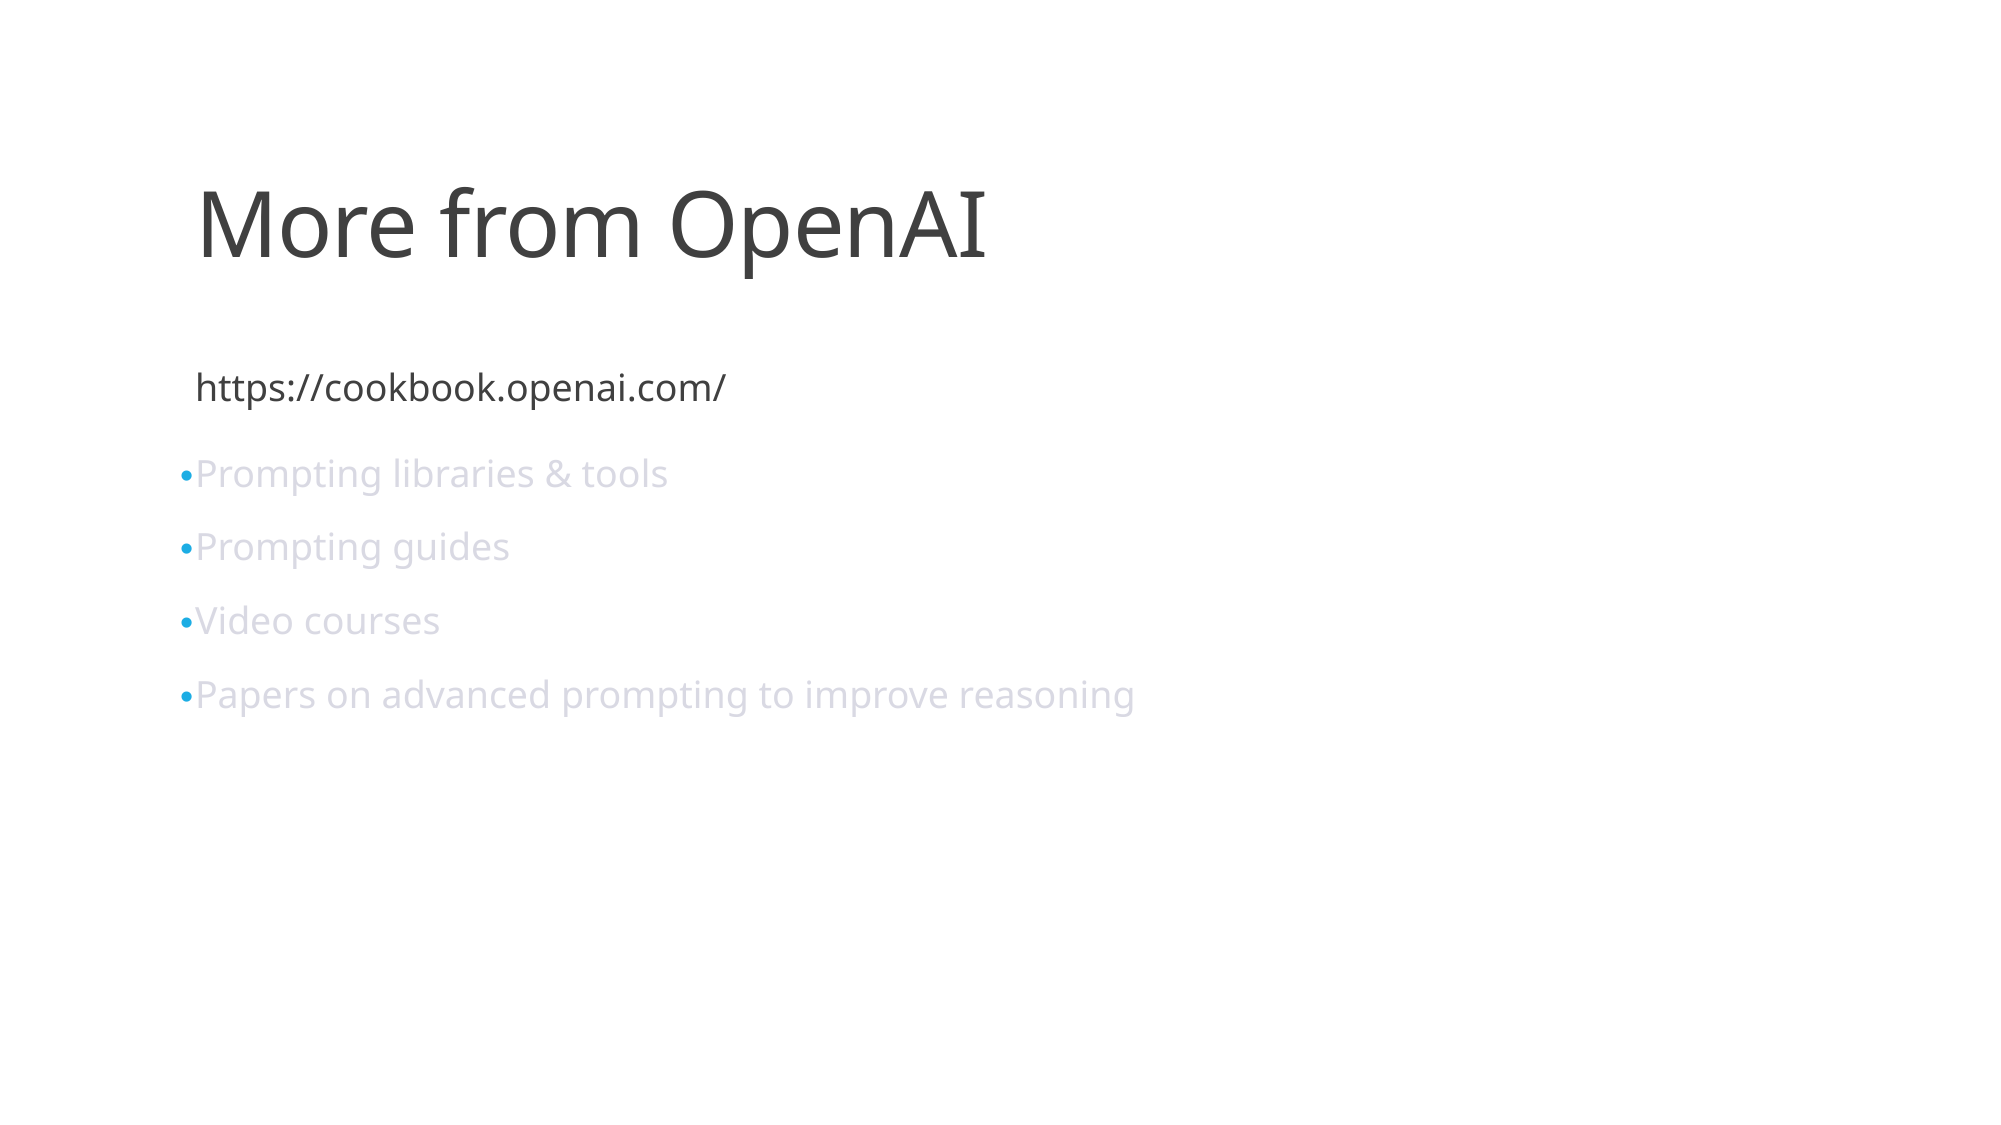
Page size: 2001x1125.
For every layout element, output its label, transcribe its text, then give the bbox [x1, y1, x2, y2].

title More from OpenAI [180, 47, 1831, 286]
list https://cookbook.openai.com/ Prompting libraries & tools Prompting guides Video courses Papers on advanced prompting to improve reasoning [180, 345, 1831, 963]
